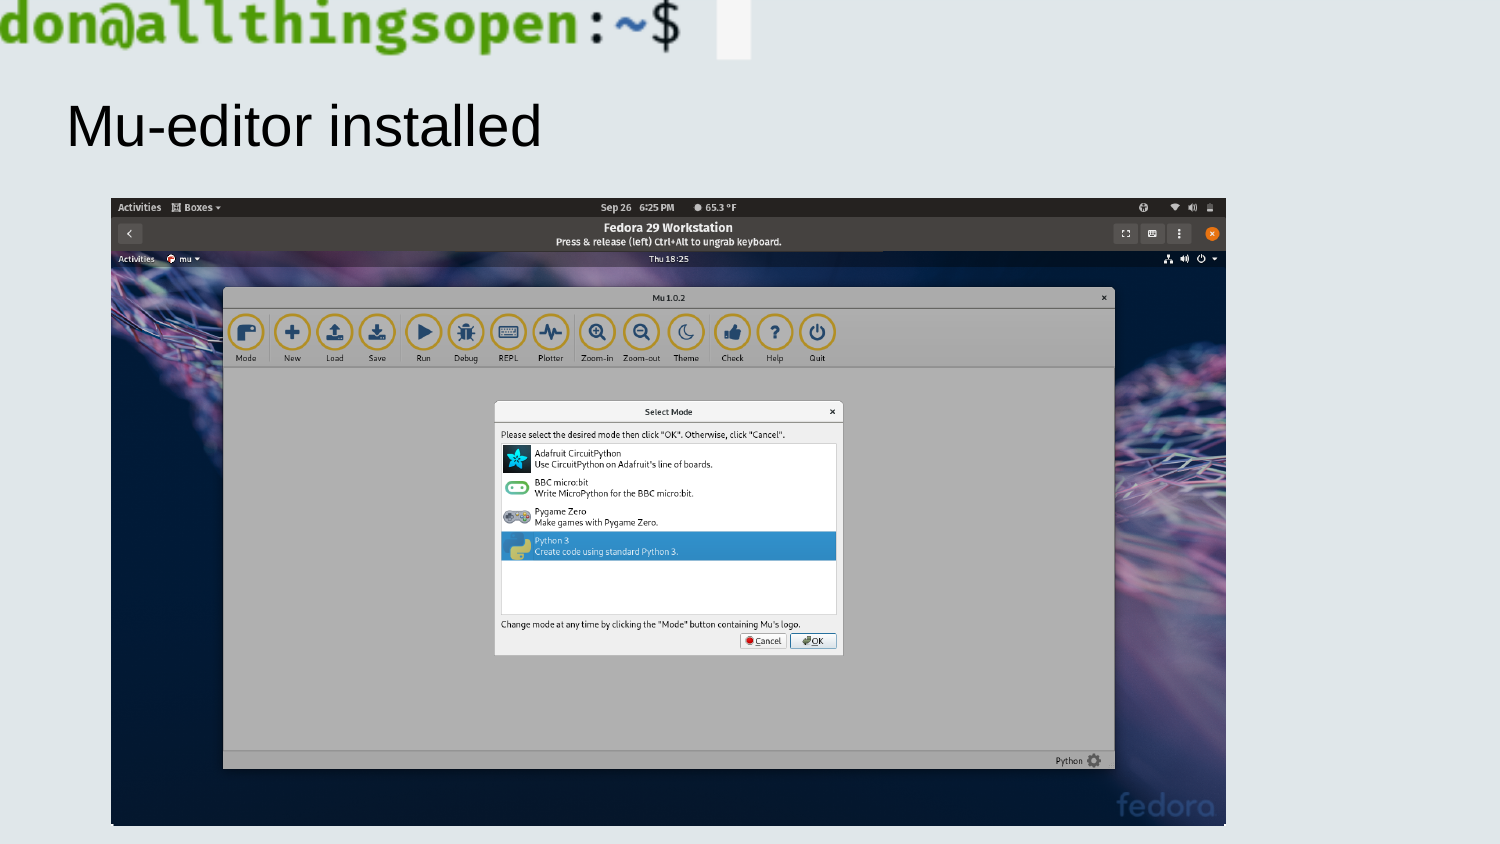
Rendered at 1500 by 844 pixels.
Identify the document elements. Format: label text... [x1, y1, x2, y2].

title Mu-editor installed [51, 72, 1449, 167]
picture [0, 0, 1500, 844]
